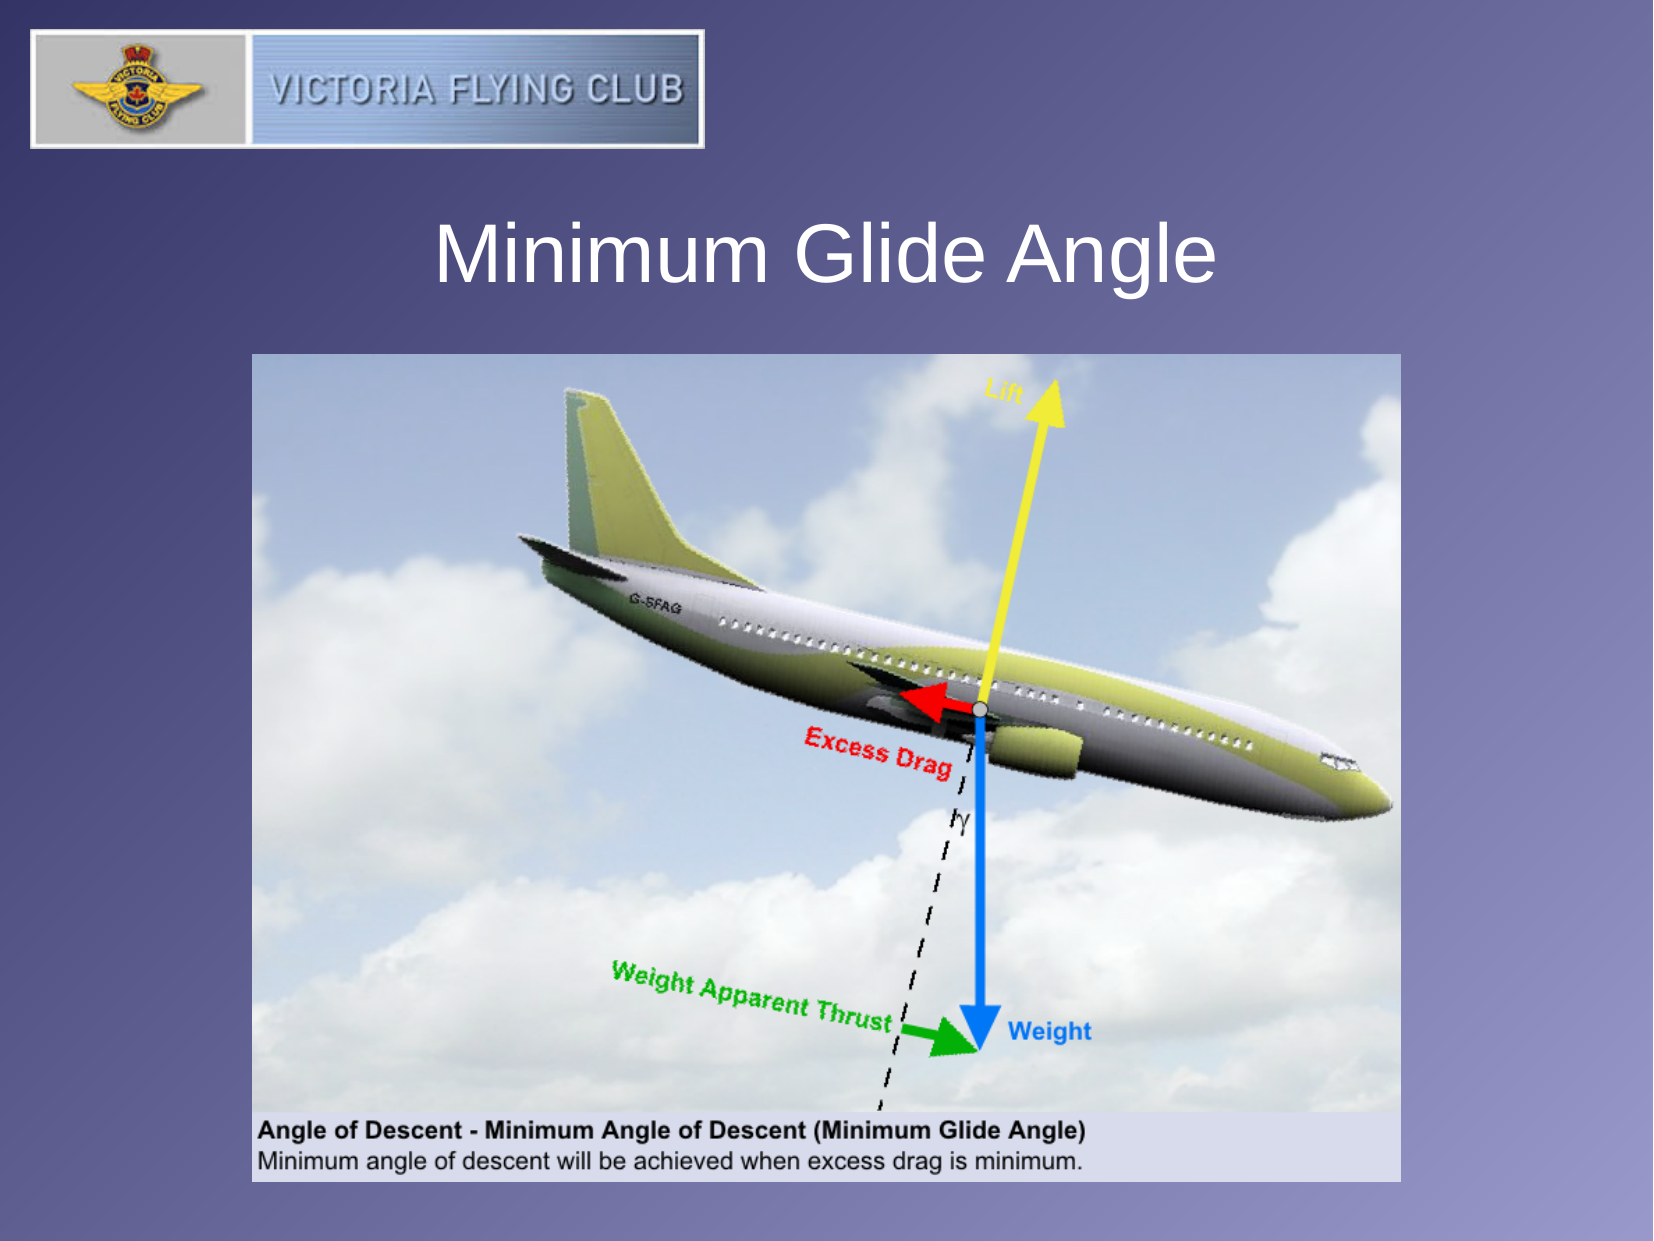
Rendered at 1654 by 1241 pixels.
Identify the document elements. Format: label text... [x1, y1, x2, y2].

picture [252, 354, 1401, 1182]
title Minimum Glide Angle [82, 150, 1571, 358]
picture [30, 29, 705, 149]
